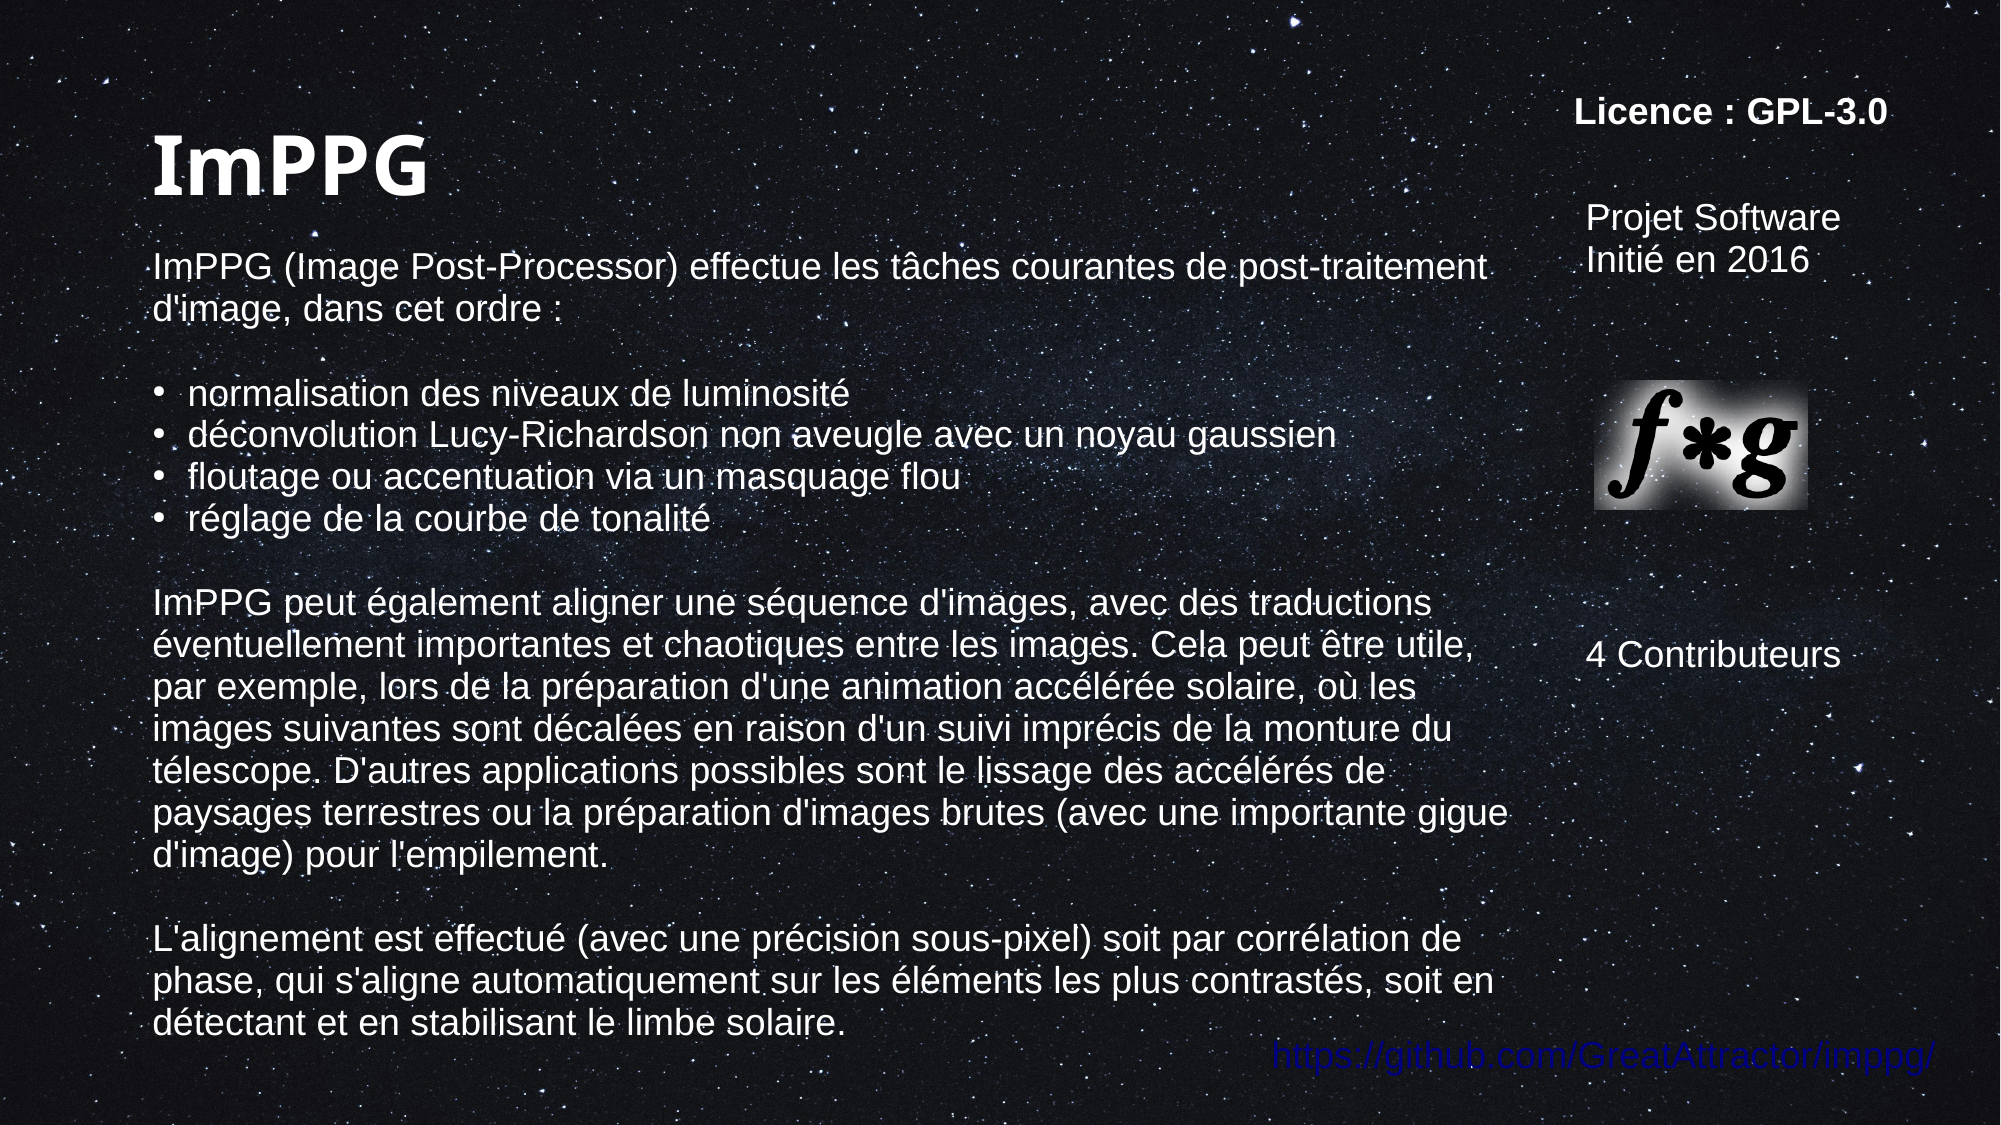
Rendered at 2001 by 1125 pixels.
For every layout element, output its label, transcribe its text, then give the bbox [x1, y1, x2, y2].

text_box Licence : GPL-3.0 [1559, 82, 1914, 142]
text_box 4 Contributeurs [1570, 625, 1961, 725]
text_box https://github.com/GreatAttractor/imppg/ [1256, 1027, 1973, 1125]
text_box ImPPG (Image Post-Processor) effectue les tâches courantes de post-traitement d'image, dans cet ordre : normalisation des niveaux de luminosité déconvolution Lucy-Richardson non aveugle avec un noyau gaussien floutage ou accentuation via un masquage flou réglage de la courbe de tonalité ImPPG peut également aligner une séquence d'images, avec des traductions éventuellement importantes et chaotiques entre les images. Cela peut être utile, par exemple, lors de la préparation d'une animation accélérée solaire, où les images suivantes sont décalées en raison d'un suivi imprécis de la monture du télescope. D'autres applications possibles sont le lissage des accélérés de paysages terrestres ou la préparation d'images brutes (avec une importante gigue d'image) pour l'empilement. L'alignement est effectué (avec une précision sous-pixel) soit par corrélation de phase, qui s'aligne automatiquement sur les éléments les plus contrastés, soit en détectant et en stabilisant le limbe solaire. [137, 238, 1548, 1052]
title ImPPG [137, 59, 1359, 238]
text_box Projet Software Initié en 2016 [1570, 188, 1902, 372]
picture [0, 0, 2001, 1125]
